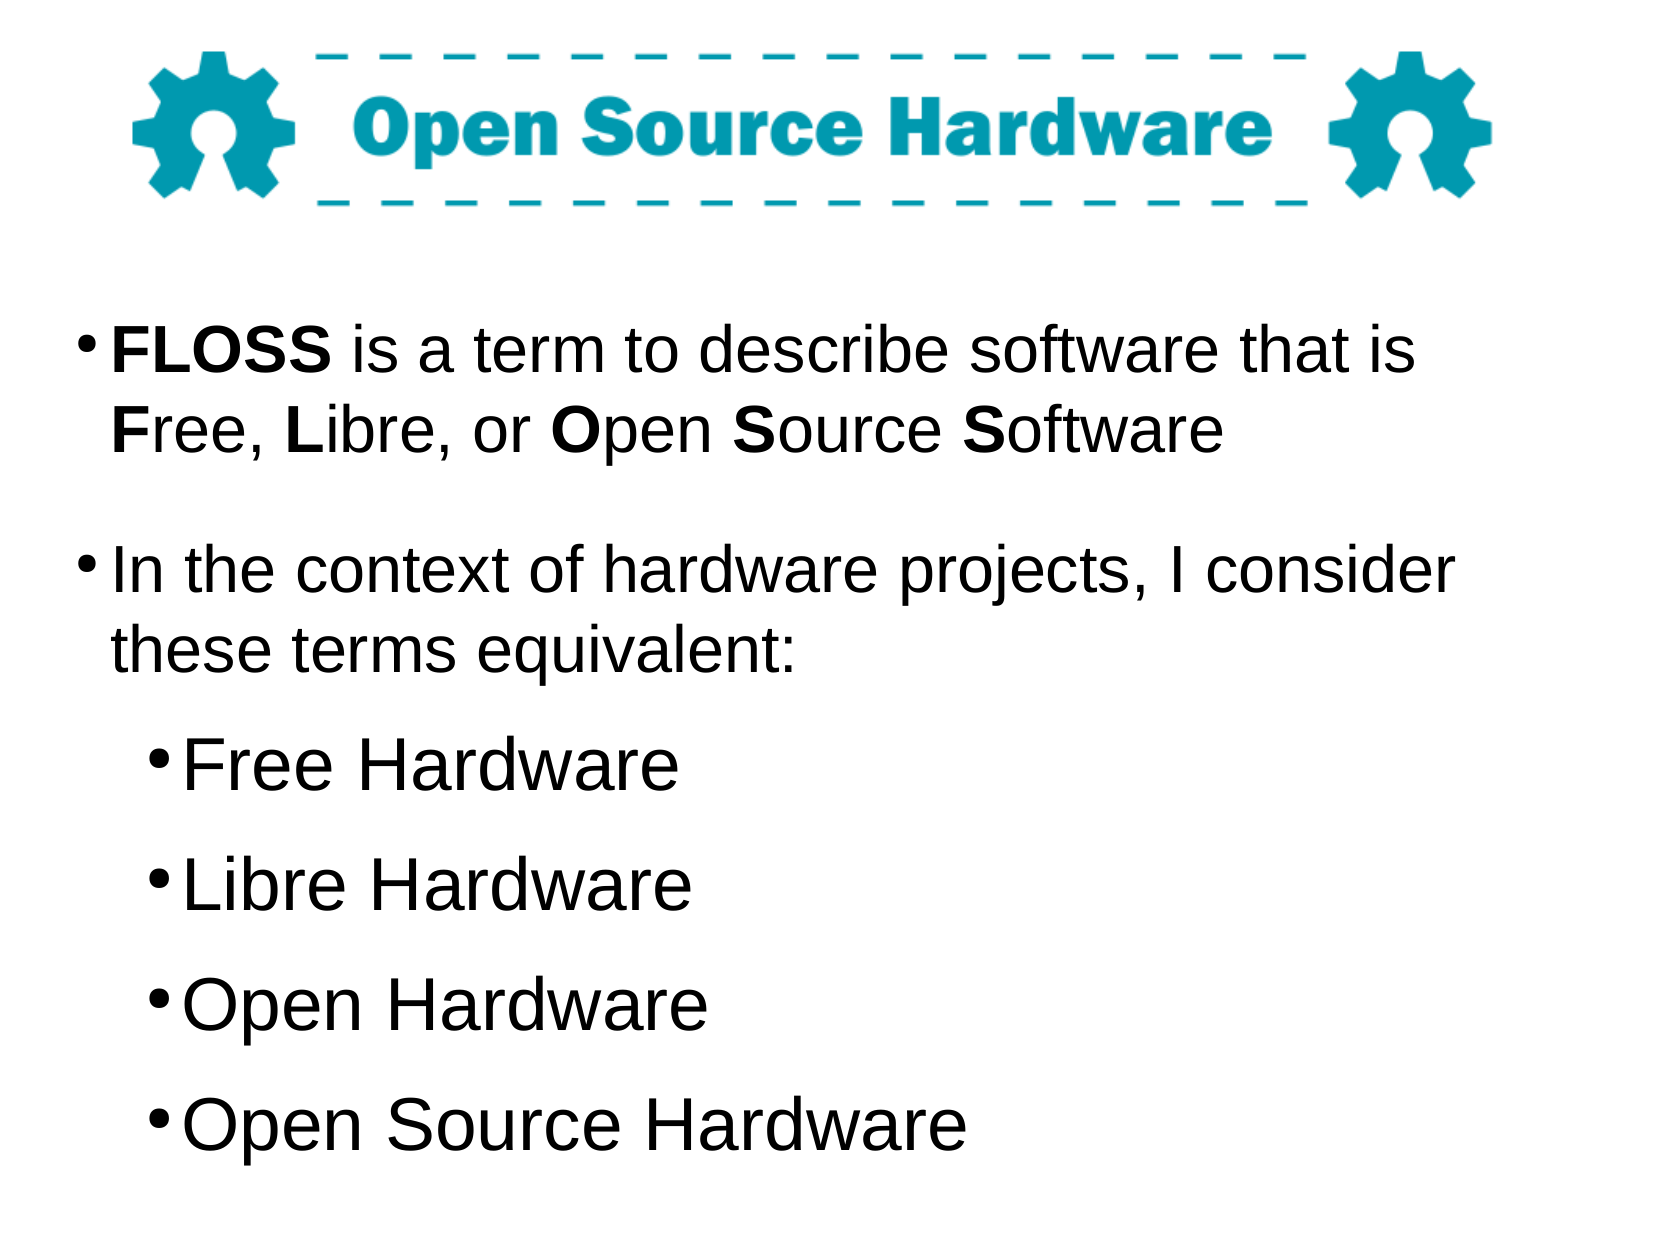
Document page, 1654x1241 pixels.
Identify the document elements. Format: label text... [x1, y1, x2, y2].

text_box FLOSS is a term to describe software that is Free, Libre, or Open Source Software In the context of hardware projects, I consider these terms equivalent: Free Hardware Libre Hardware Open Hardware Open Source Hardware [75, 245, 1538, 1191]
picture [114, 11, 1530, 240]
